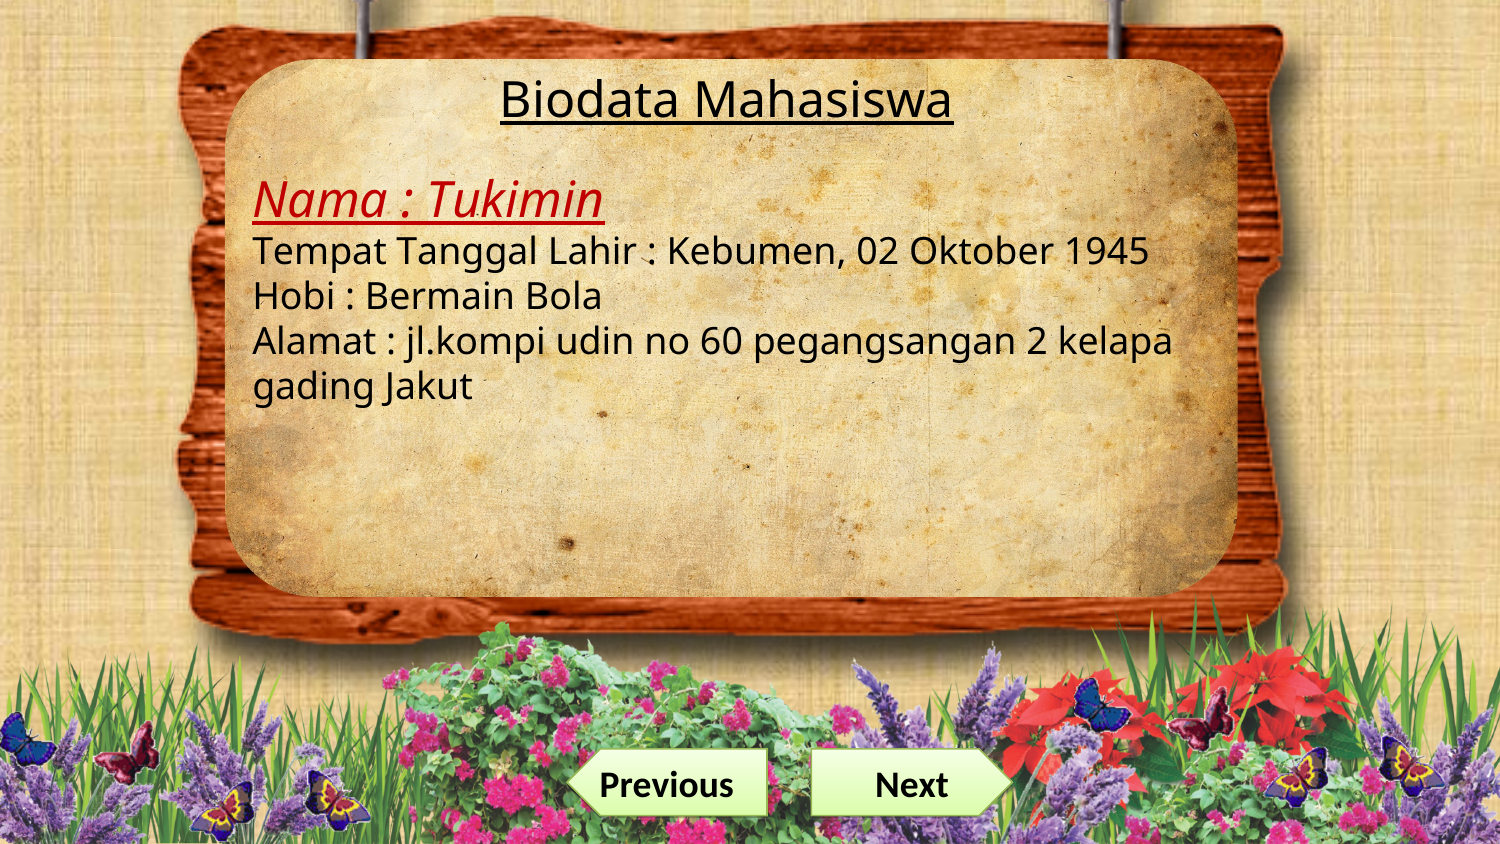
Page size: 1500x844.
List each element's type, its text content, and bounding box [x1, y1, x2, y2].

text_box Nama : Tukimin Tempat Tanggal Lahir : Kebumen, 02 Oktober 1945 Hobi : Bermain Bola Alamat : jl.kompi udin no 60 pegangsangan 2 kelapa gading Jakut [237, 159, 1285, 415]
text_box Biodata Mahasiswa [484, 59, 969, 135]
text_box Previous [566, 748, 768, 816]
picture [0, 0, 1500, 844]
text_box [224, 59, 1238, 515]
text_box Next [811, 748, 1013, 816]
